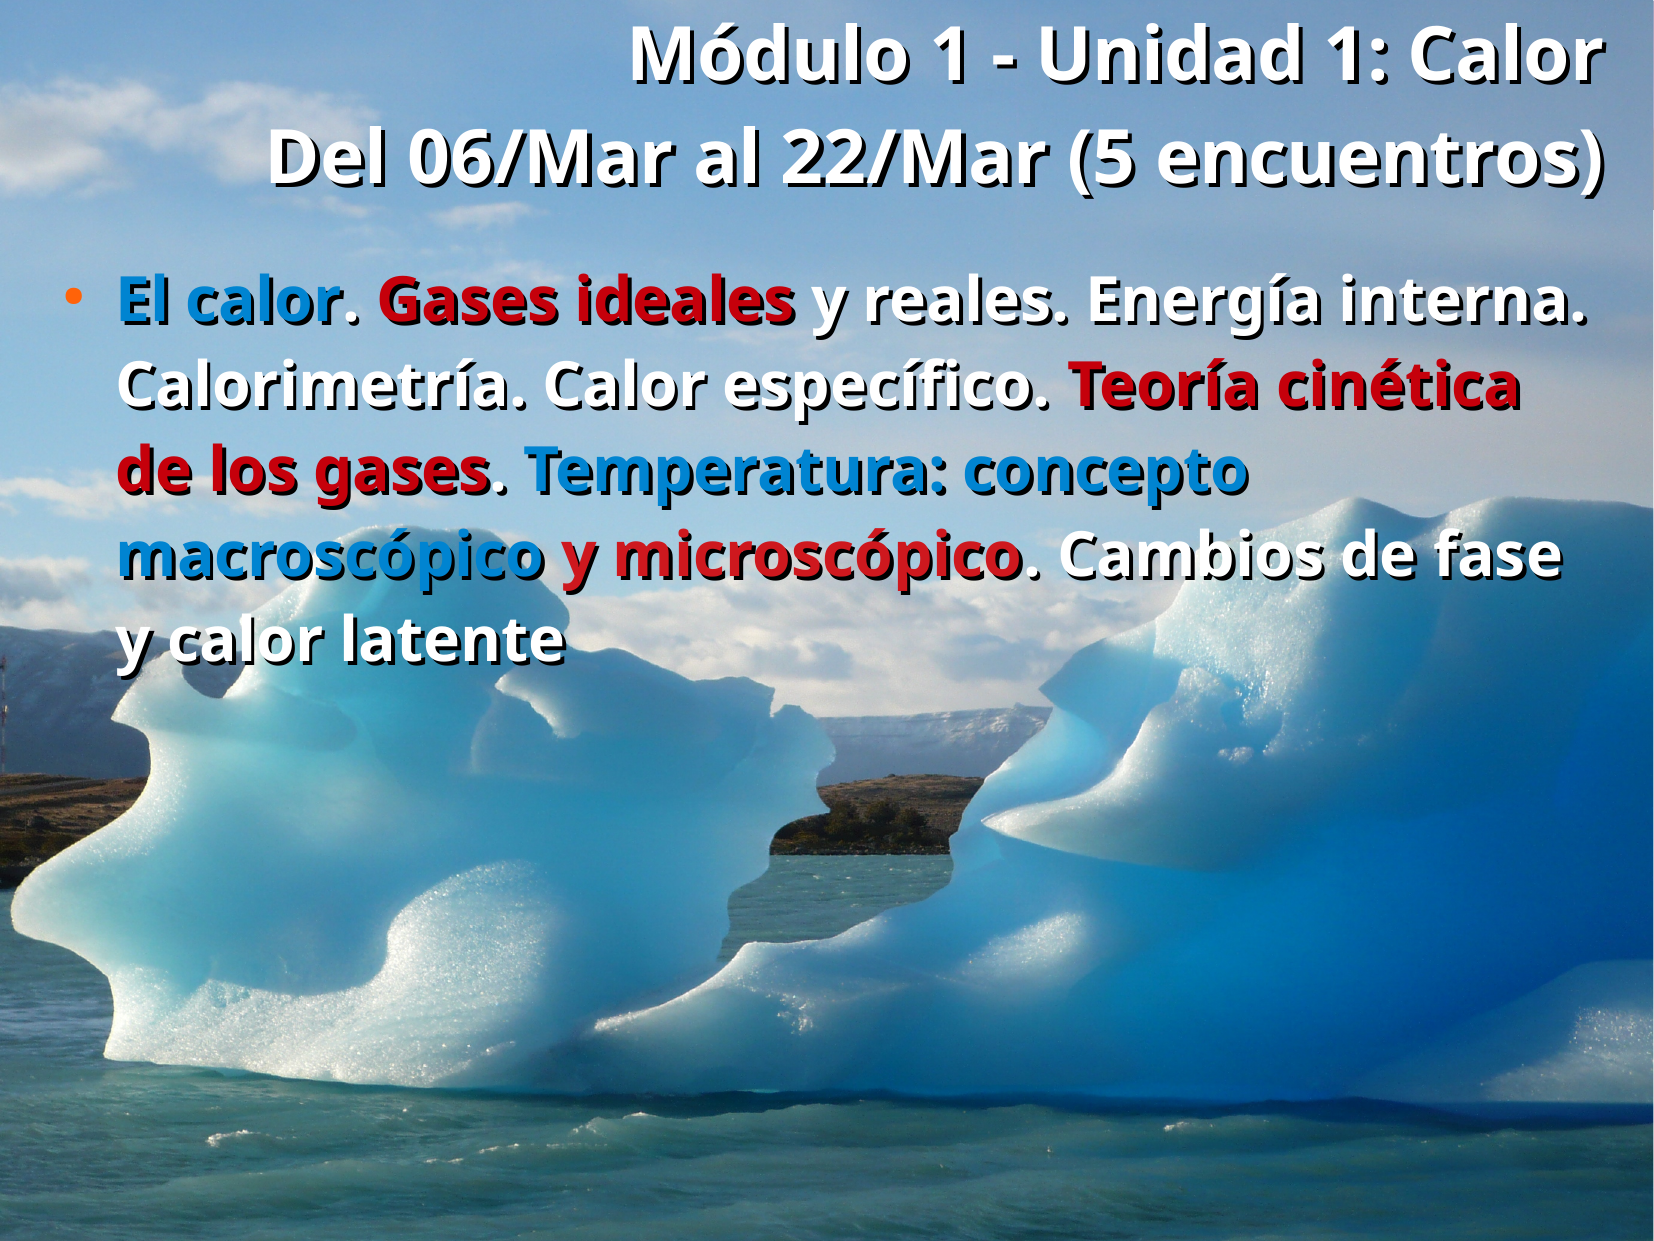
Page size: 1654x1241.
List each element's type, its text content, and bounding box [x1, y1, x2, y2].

title Módulo 1 - Unidad 1: Calor Del 06/Mar al 22/Mar (5 encuentros) [45, 11, 1606, 195]
list El calor. Gases ideales y reales. Energía interna. Calorimetría. Calor específico. Teoría cinética de los gases. Temperatura: concepto macroscópico y microscópico. Cambios de fase y calor latente [45, 255, 1606, 1156]
picture [0, 0, 1654, 1241]
